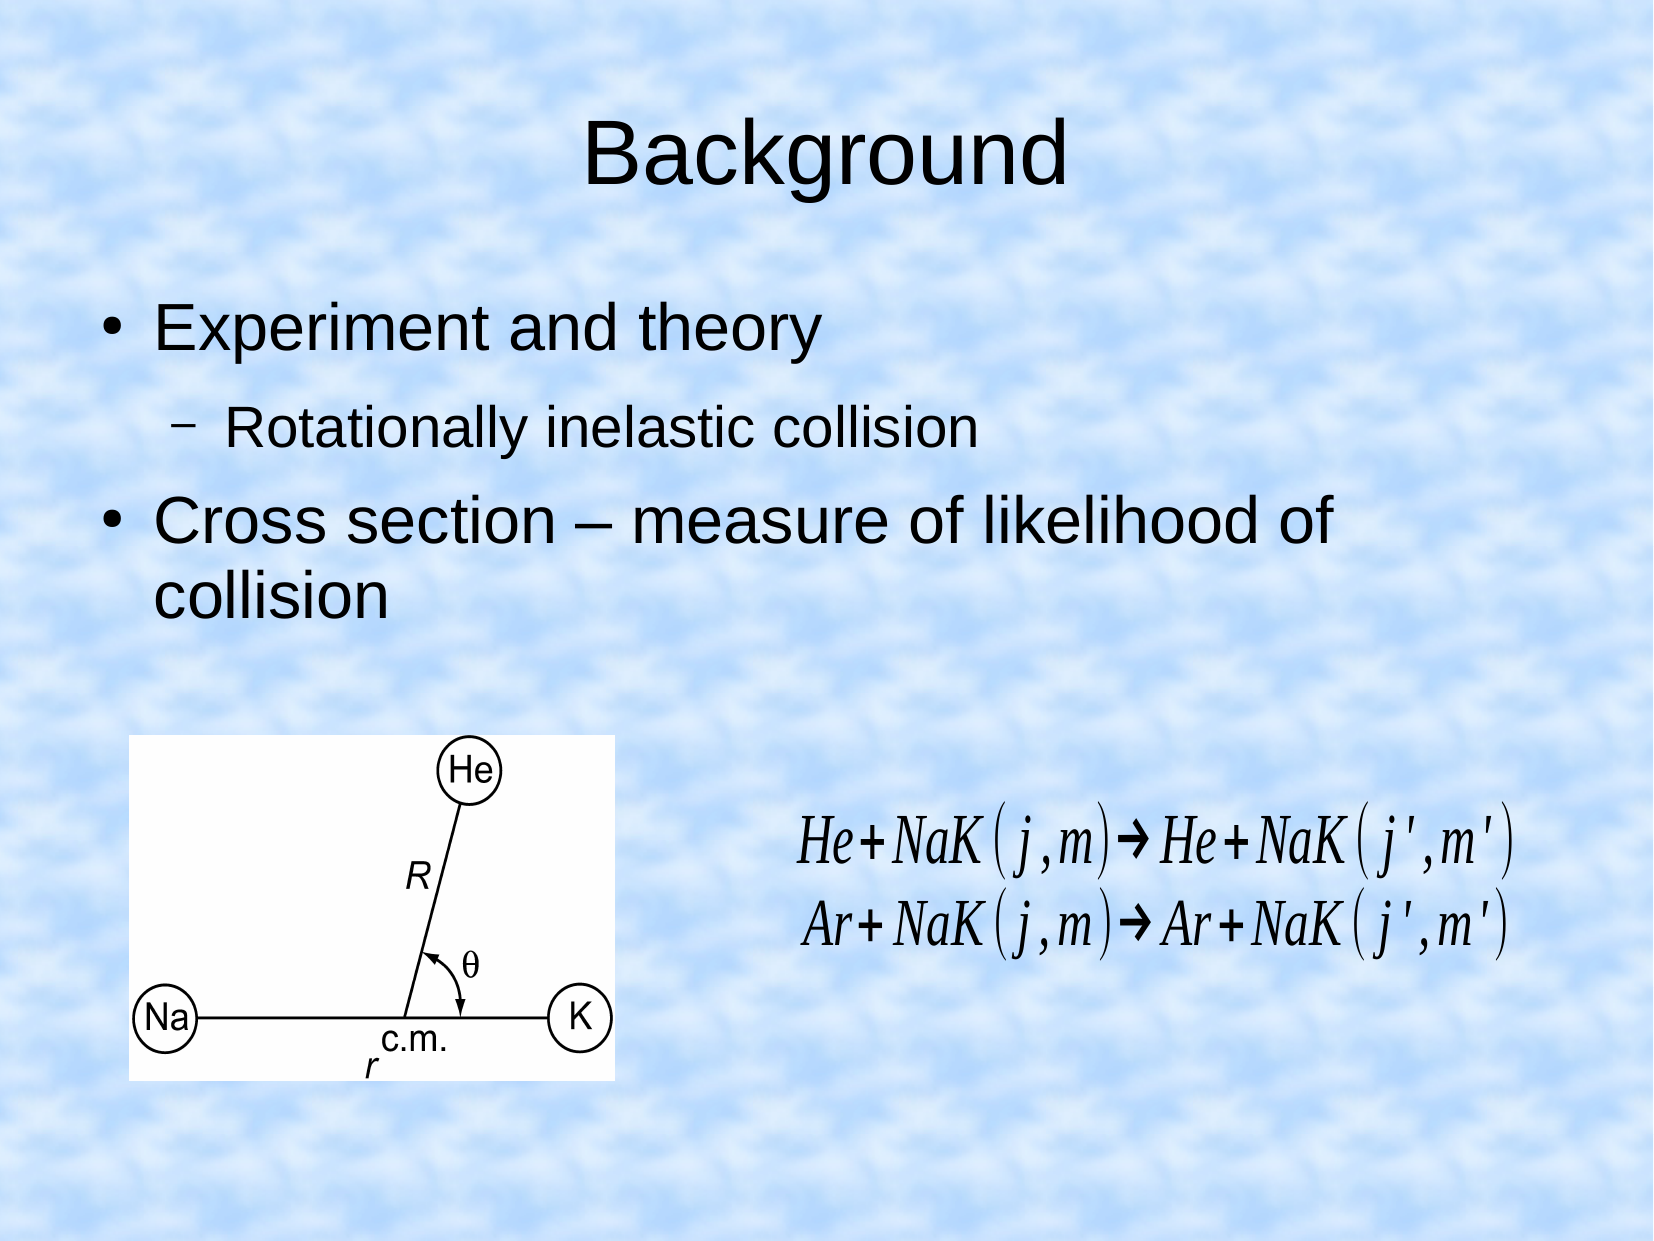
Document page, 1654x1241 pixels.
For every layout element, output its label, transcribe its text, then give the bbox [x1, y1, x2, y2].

chart [781, 795, 1527, 964]
title Background [82, 49, 1571, 257]
picture [0, 0, 1654, 1241]
list Experiment and theory Rotationally inelastic collision Cross section – measure of likelihood of collision [82, 290, 1571, 1010]
